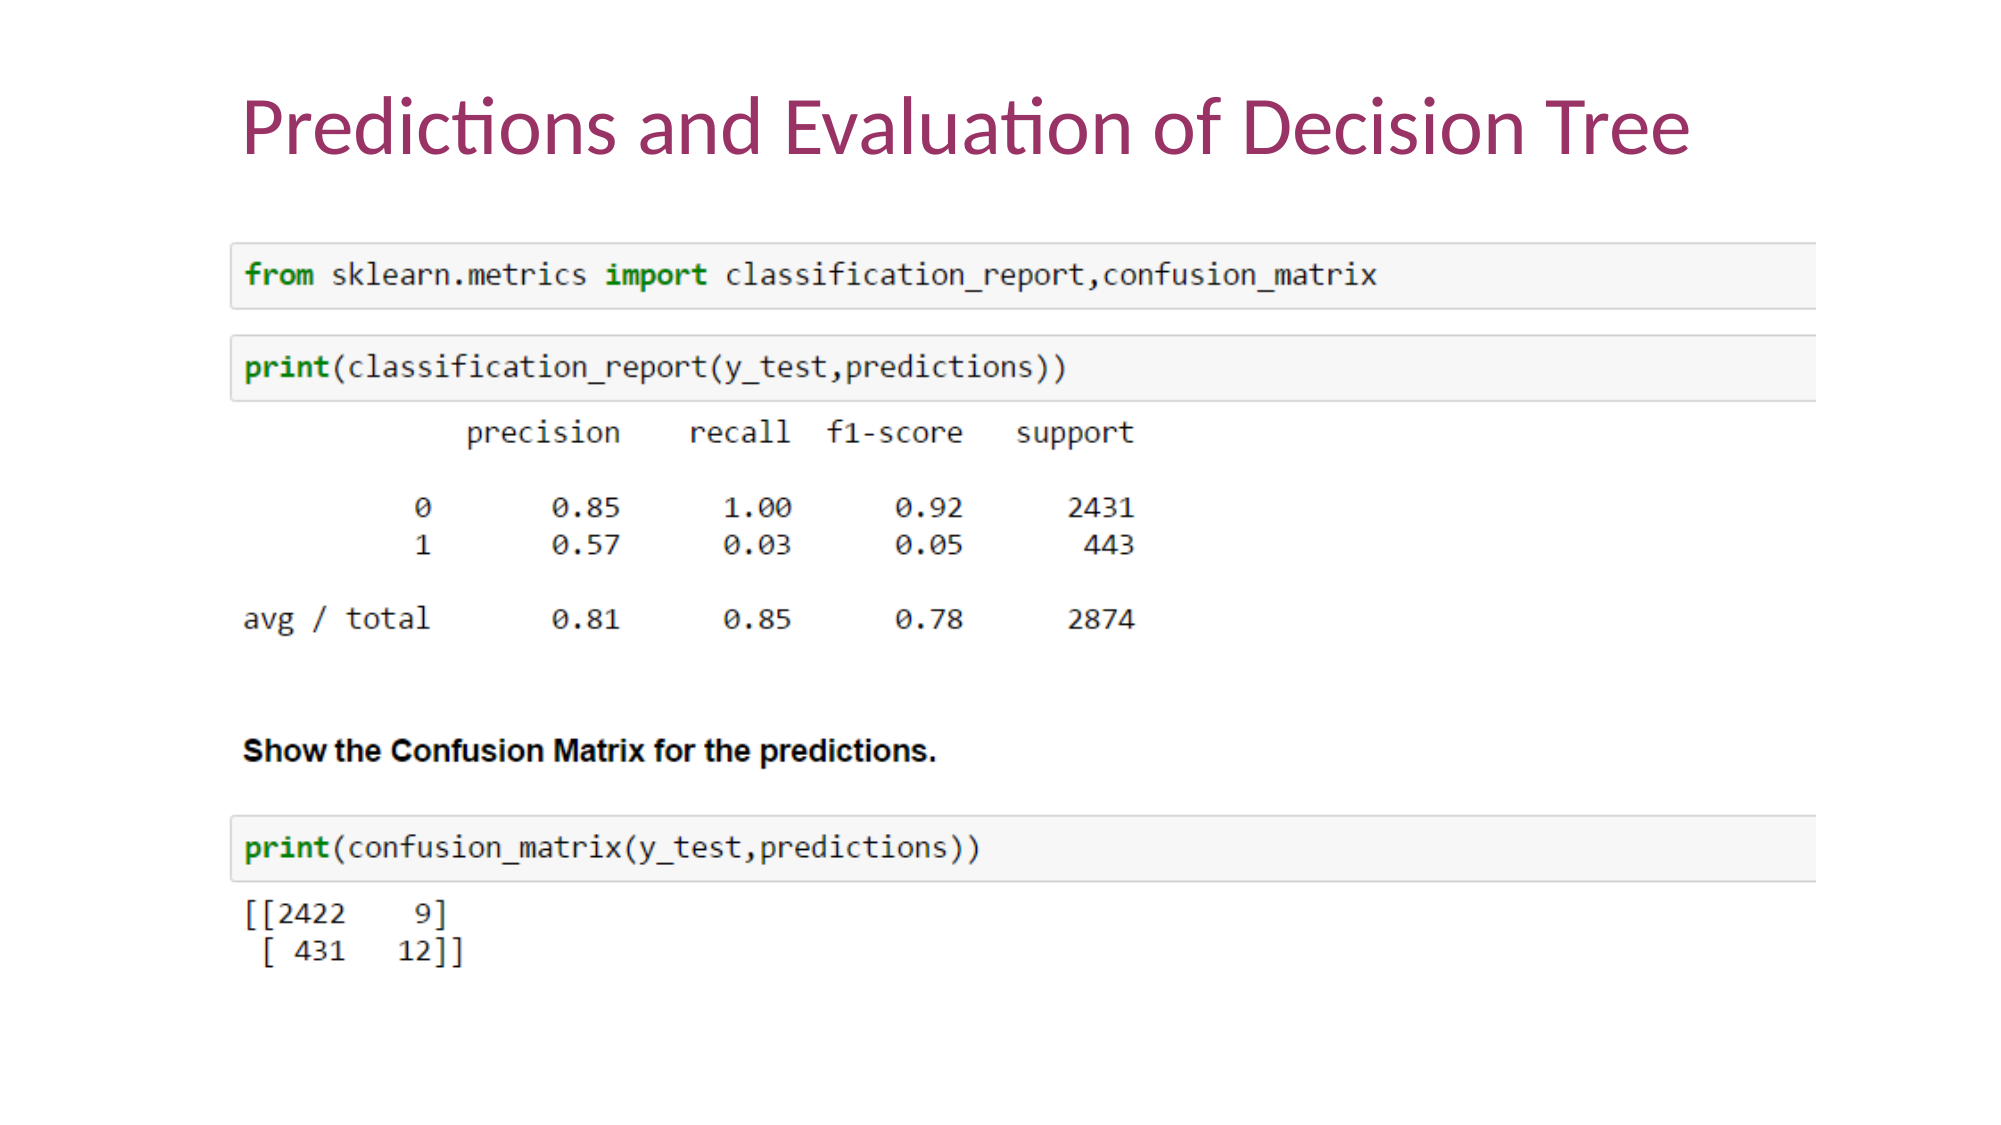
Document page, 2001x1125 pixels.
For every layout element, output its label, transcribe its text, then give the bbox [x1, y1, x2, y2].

picture [225, 209, 1816, 1006]
title Predictions and Evaluation of Decision Tree [105, 75, 1831, 225]
